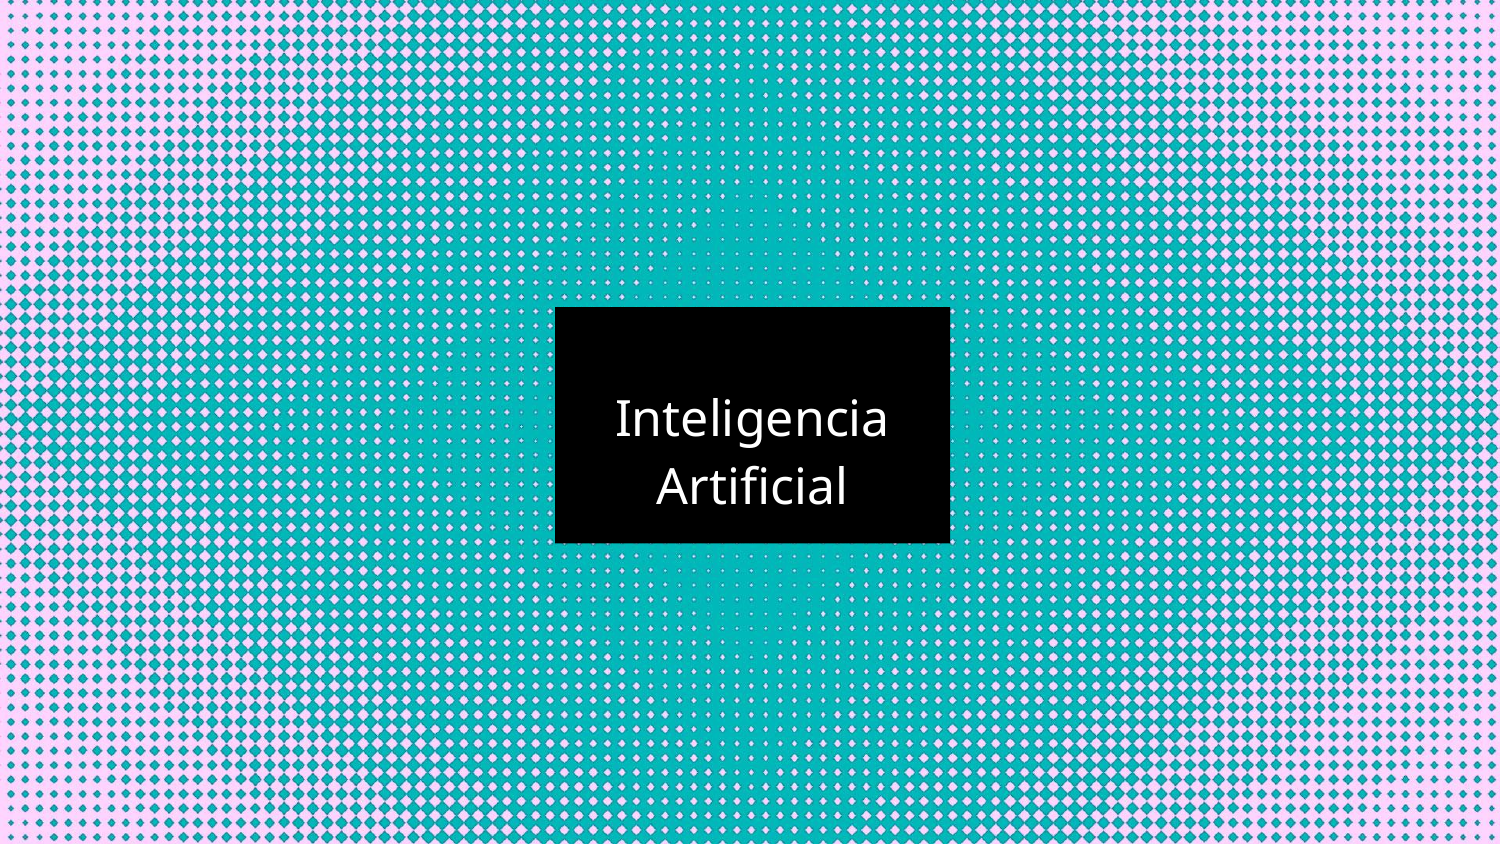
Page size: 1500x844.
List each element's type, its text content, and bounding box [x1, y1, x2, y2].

text_box Inteligencia Artificial [555, 307, 951, 544]
picture [0, 0, 1500, 844]
